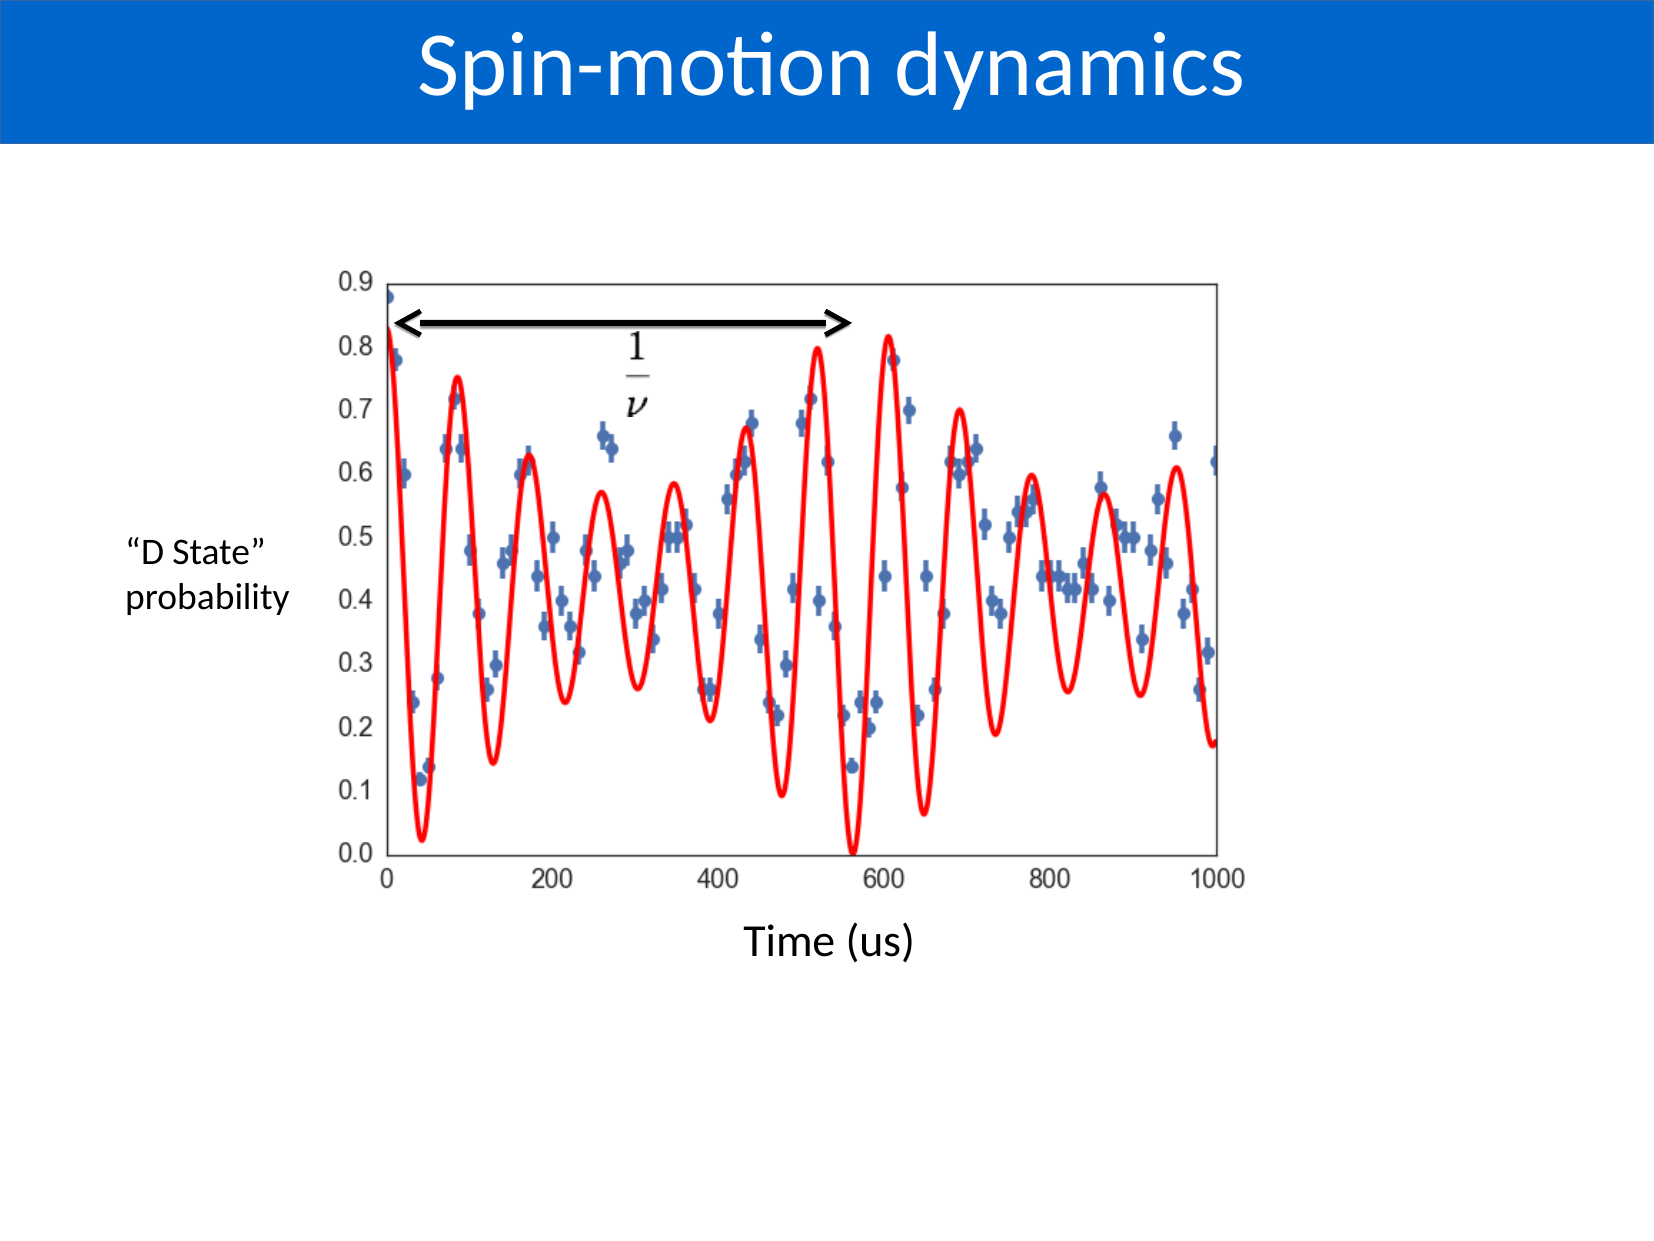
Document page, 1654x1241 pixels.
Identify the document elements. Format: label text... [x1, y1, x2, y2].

text_box “D State” probability [110, 519, 328, 625]
text_box Time (us) [728, 903, 930, 973]
picture [327, 261, 1255, 904]
title Spin-motion dynamics [0, 2, 1654, 144]
